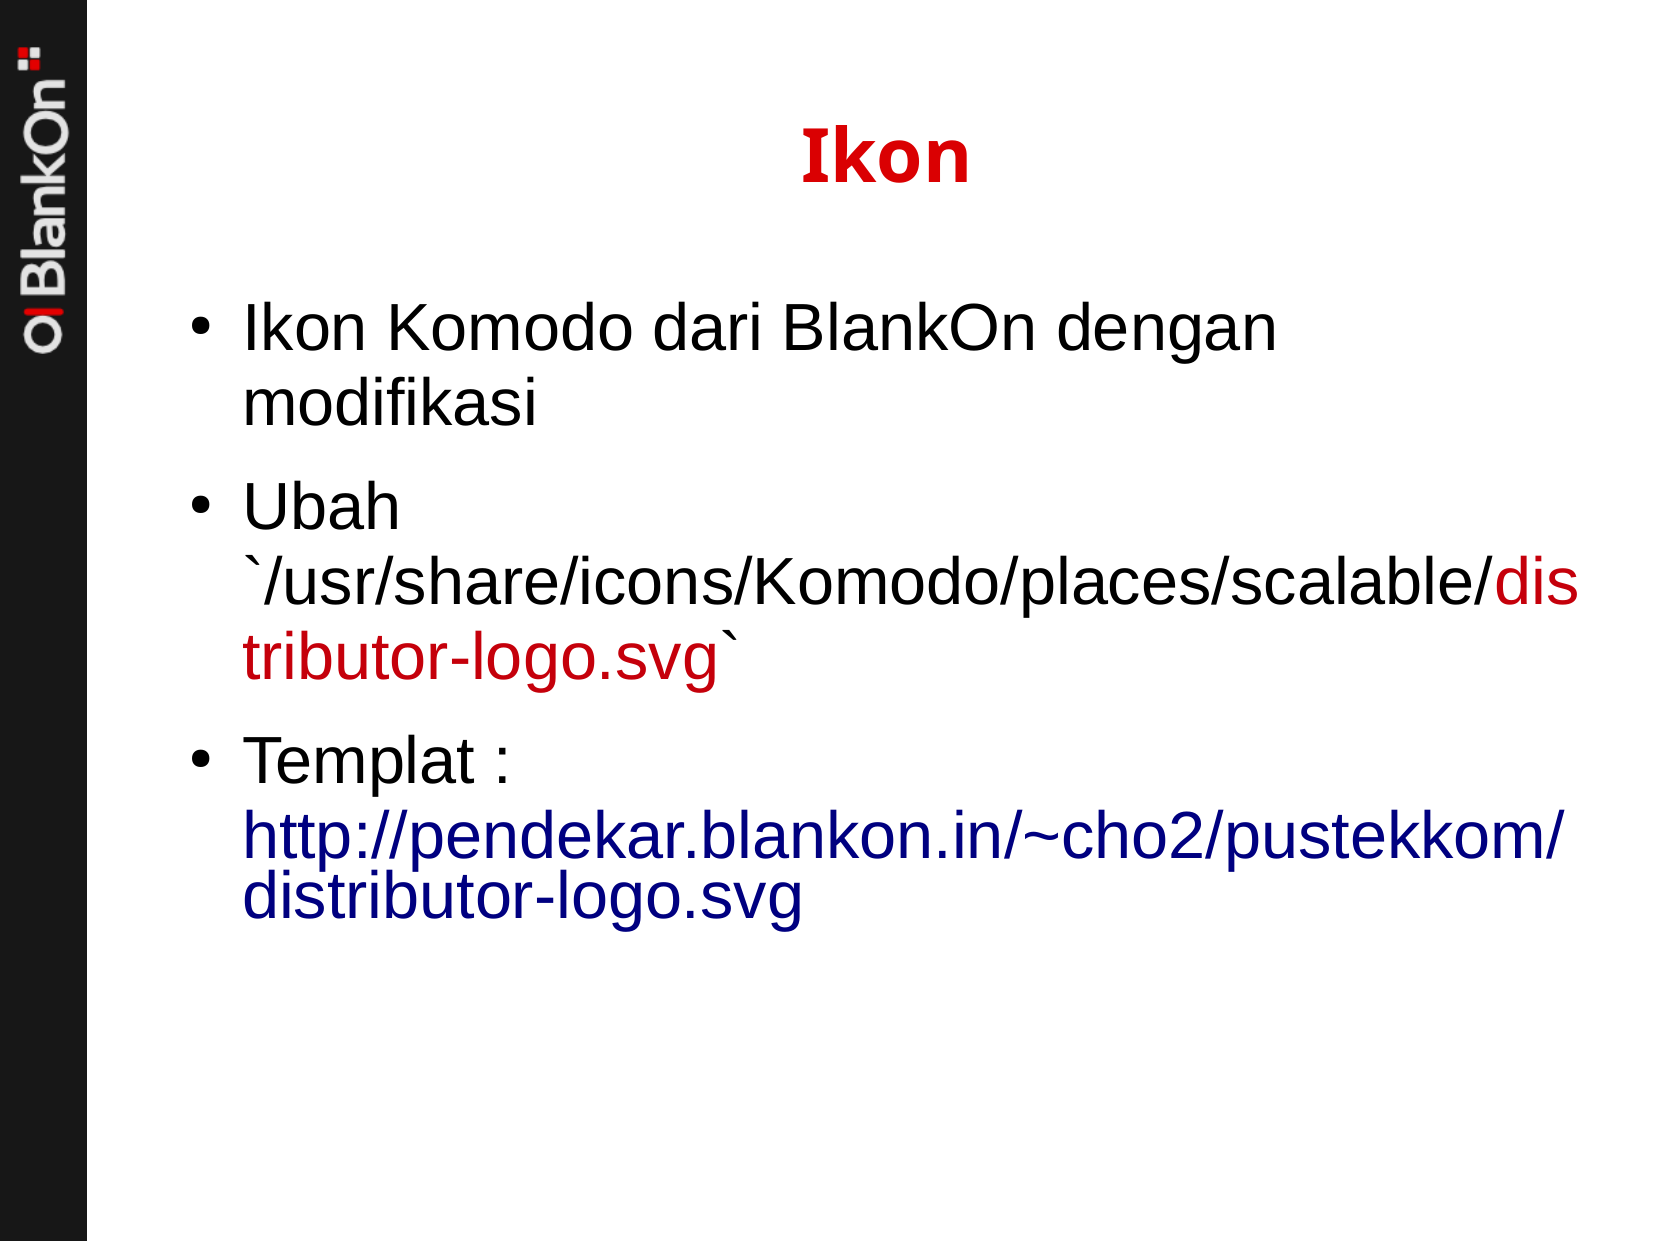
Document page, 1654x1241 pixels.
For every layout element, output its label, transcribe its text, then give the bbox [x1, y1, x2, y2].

title Ikon [124, 49, 1613, 257]
picture [0, 0, 87, 1241]
list Ikon Komodo dari BlankOn dengan modifikasi Ubah `/usr/share/icons/Komodo/places/scalable/distributor-logo.svg` Templat : http://pendekar.blankon.in/~cho2/pustekkom/distributor-logo.svg [171, 290, 1589, 1182]
